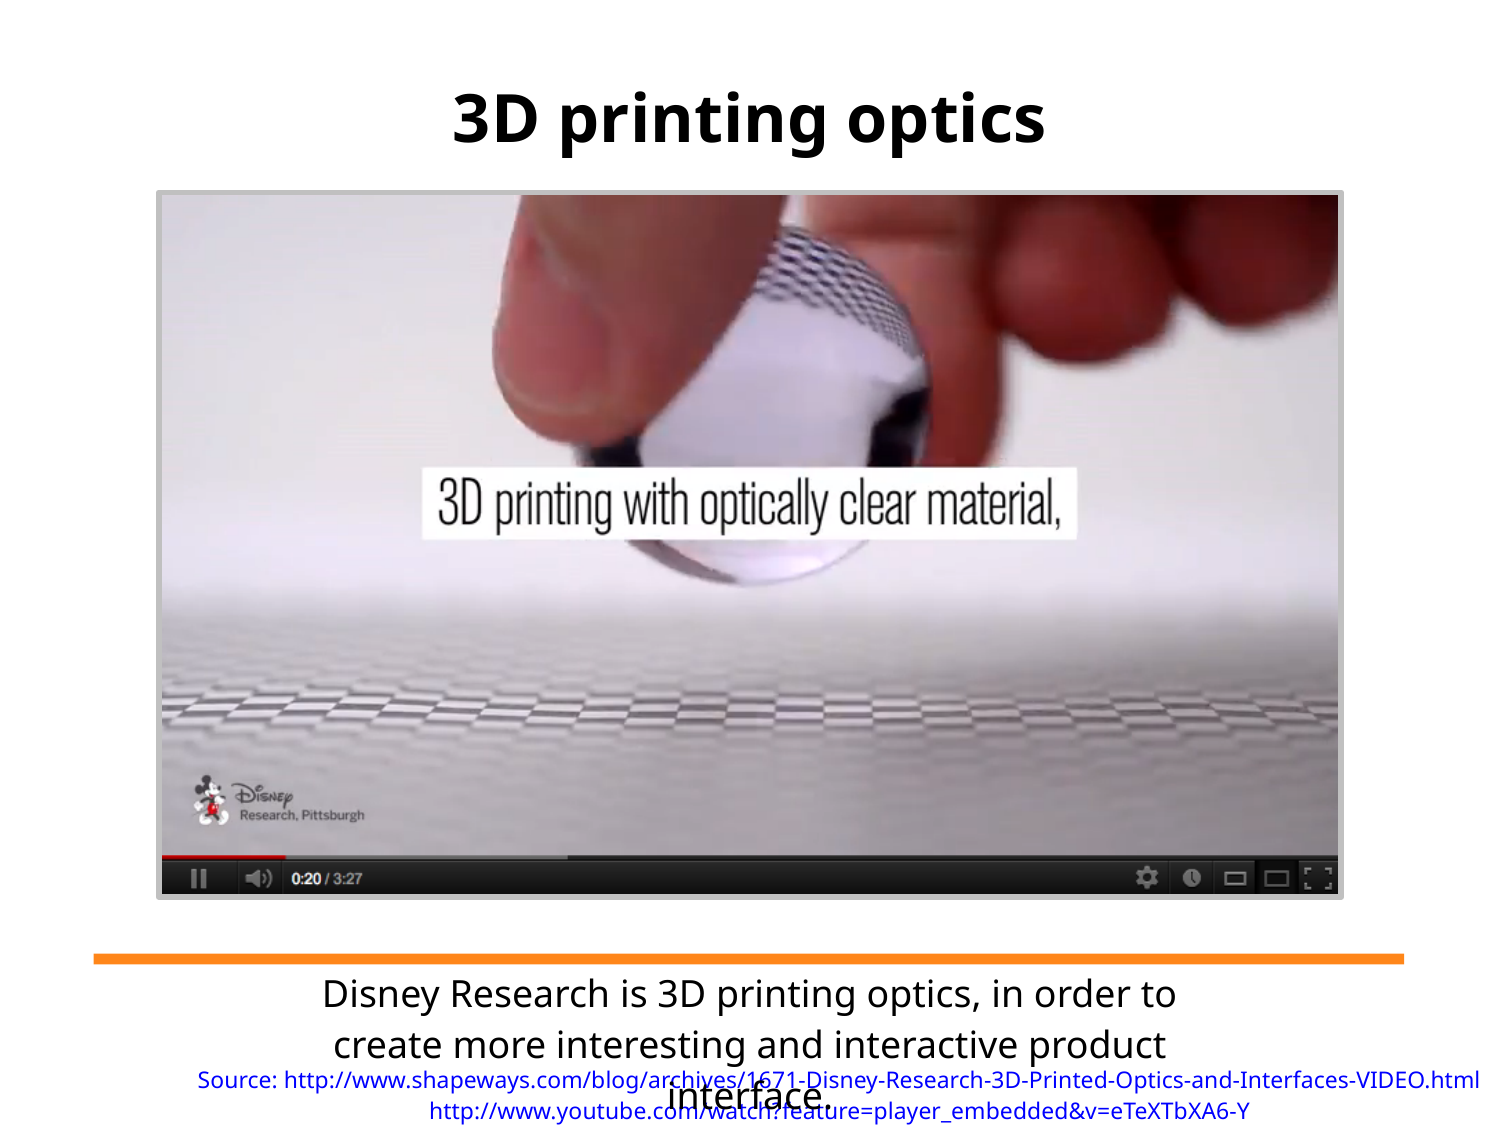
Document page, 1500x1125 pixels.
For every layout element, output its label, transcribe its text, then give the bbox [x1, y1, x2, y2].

text_box Source: http://www.shapeways.com/blog/archives/1671-Disney-Research-3D-Printed-Optics-and-Interfaces-VIDEO.html http://www.youtube.com/watch?feature=player_embedded&v=eTeXTbXA6-Y [182, 1056, 1318, 1123]
text_box Disney Research is 3D printing optics, in order to create more interesting and interactive product interface. [288, 960, 1212, 1064]
picture [0, 0, 1500, 1125]
title 3D printing optics [44, 44, 1456, 188]
